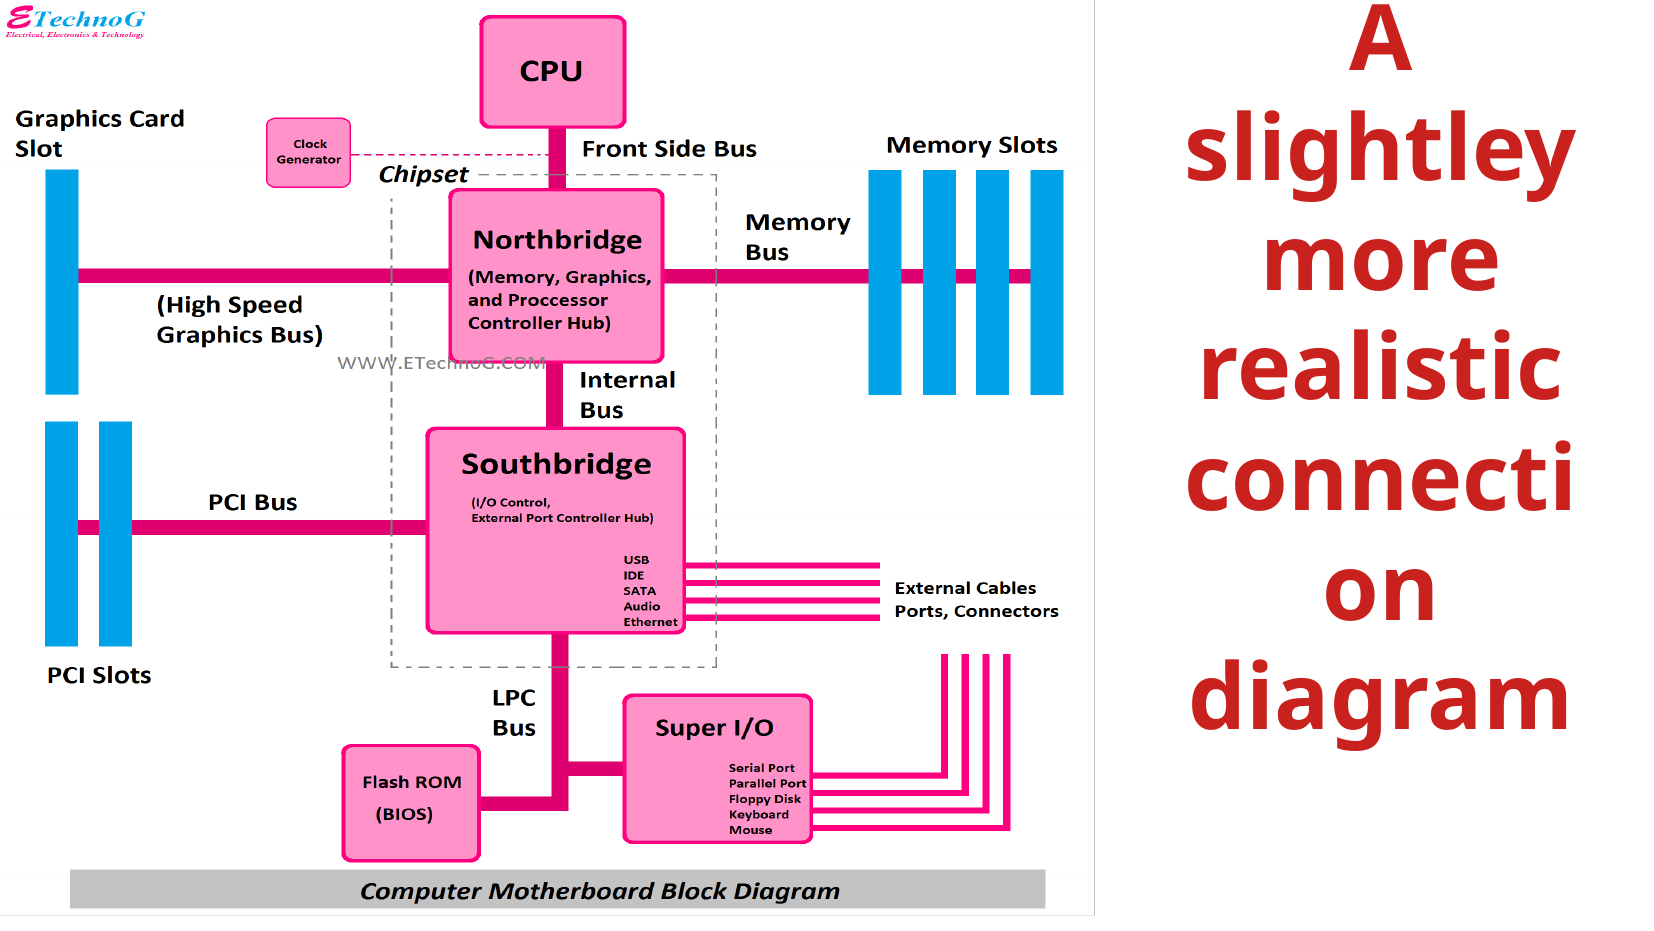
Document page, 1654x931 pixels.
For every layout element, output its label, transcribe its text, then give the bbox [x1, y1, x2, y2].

picture [0, 0, 1099, 919]
title A slightley more realistic connection diagram [1145, 60, 1617, 756]
